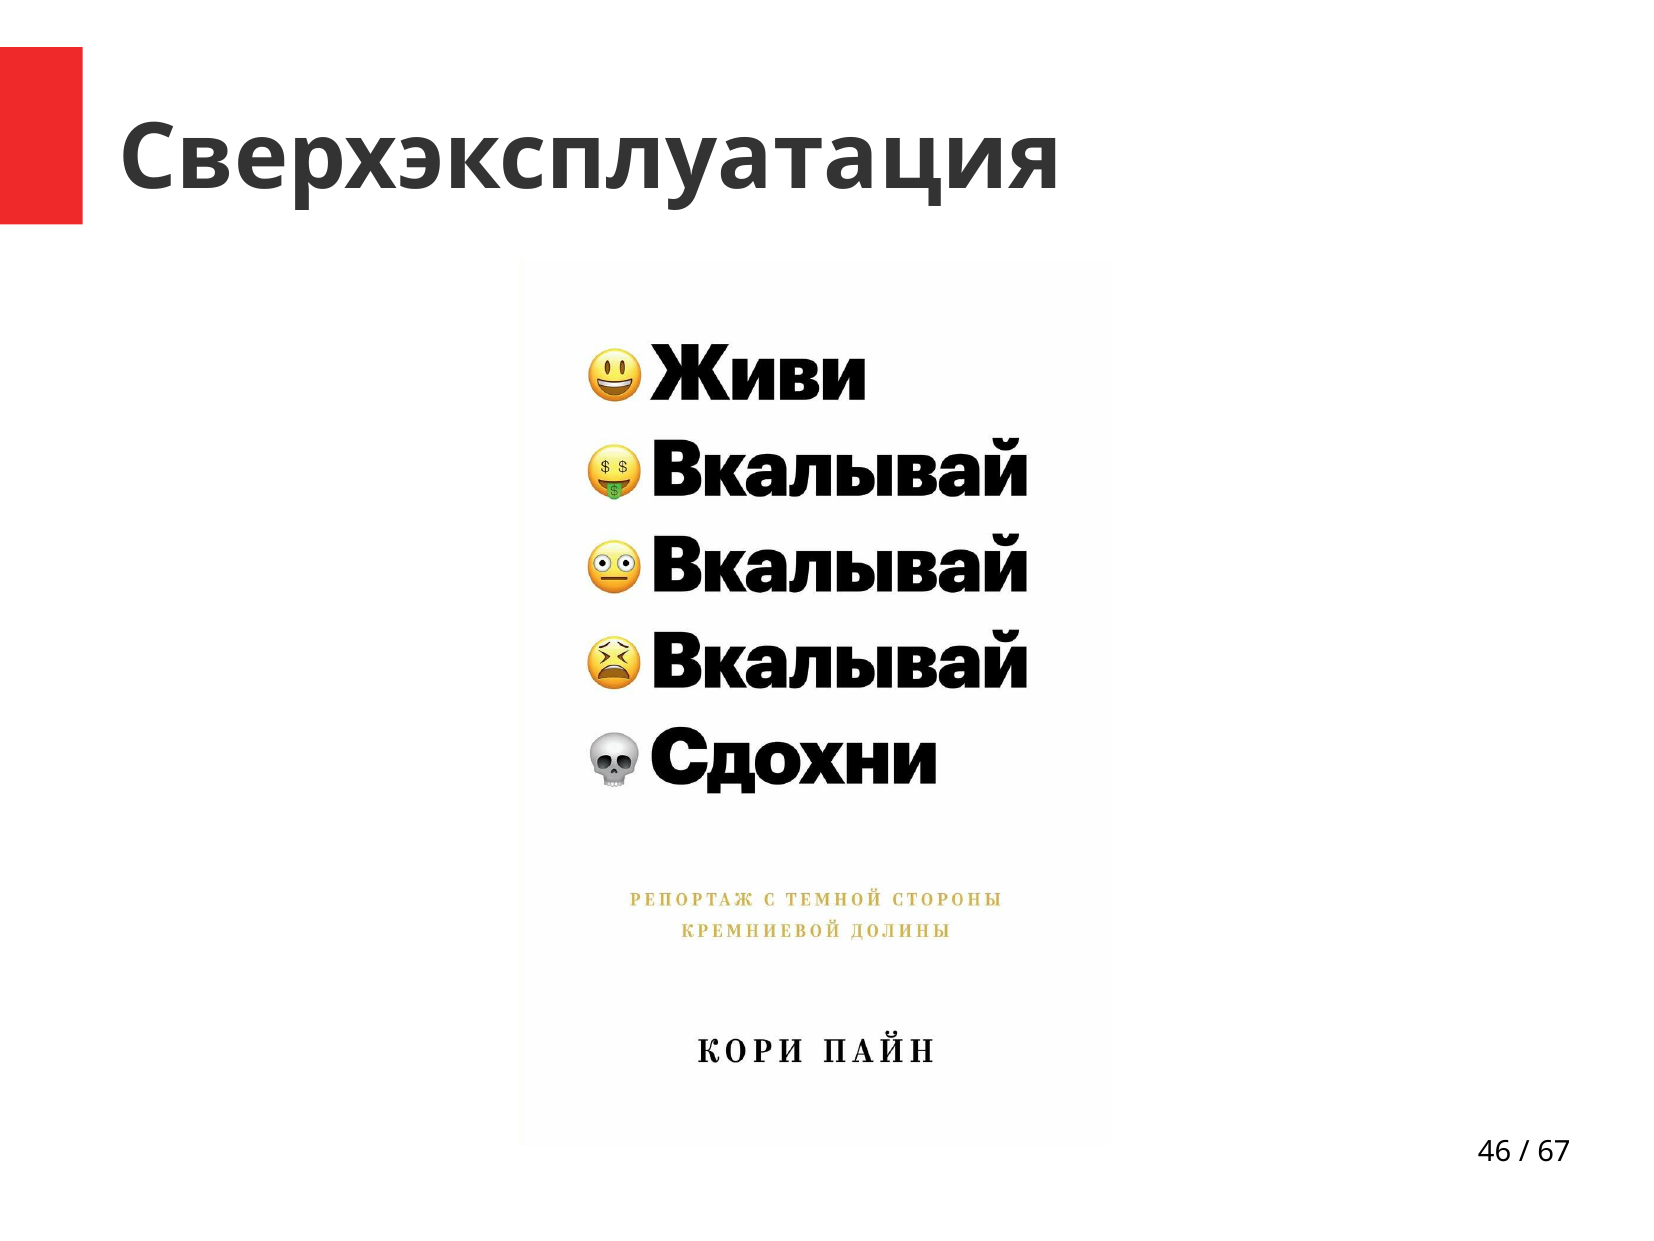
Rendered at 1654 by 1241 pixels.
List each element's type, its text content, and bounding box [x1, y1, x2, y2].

title Сверхэксплуатация [118, 49, 1571, 257]
picture [519, 259, 1111, 1146]
